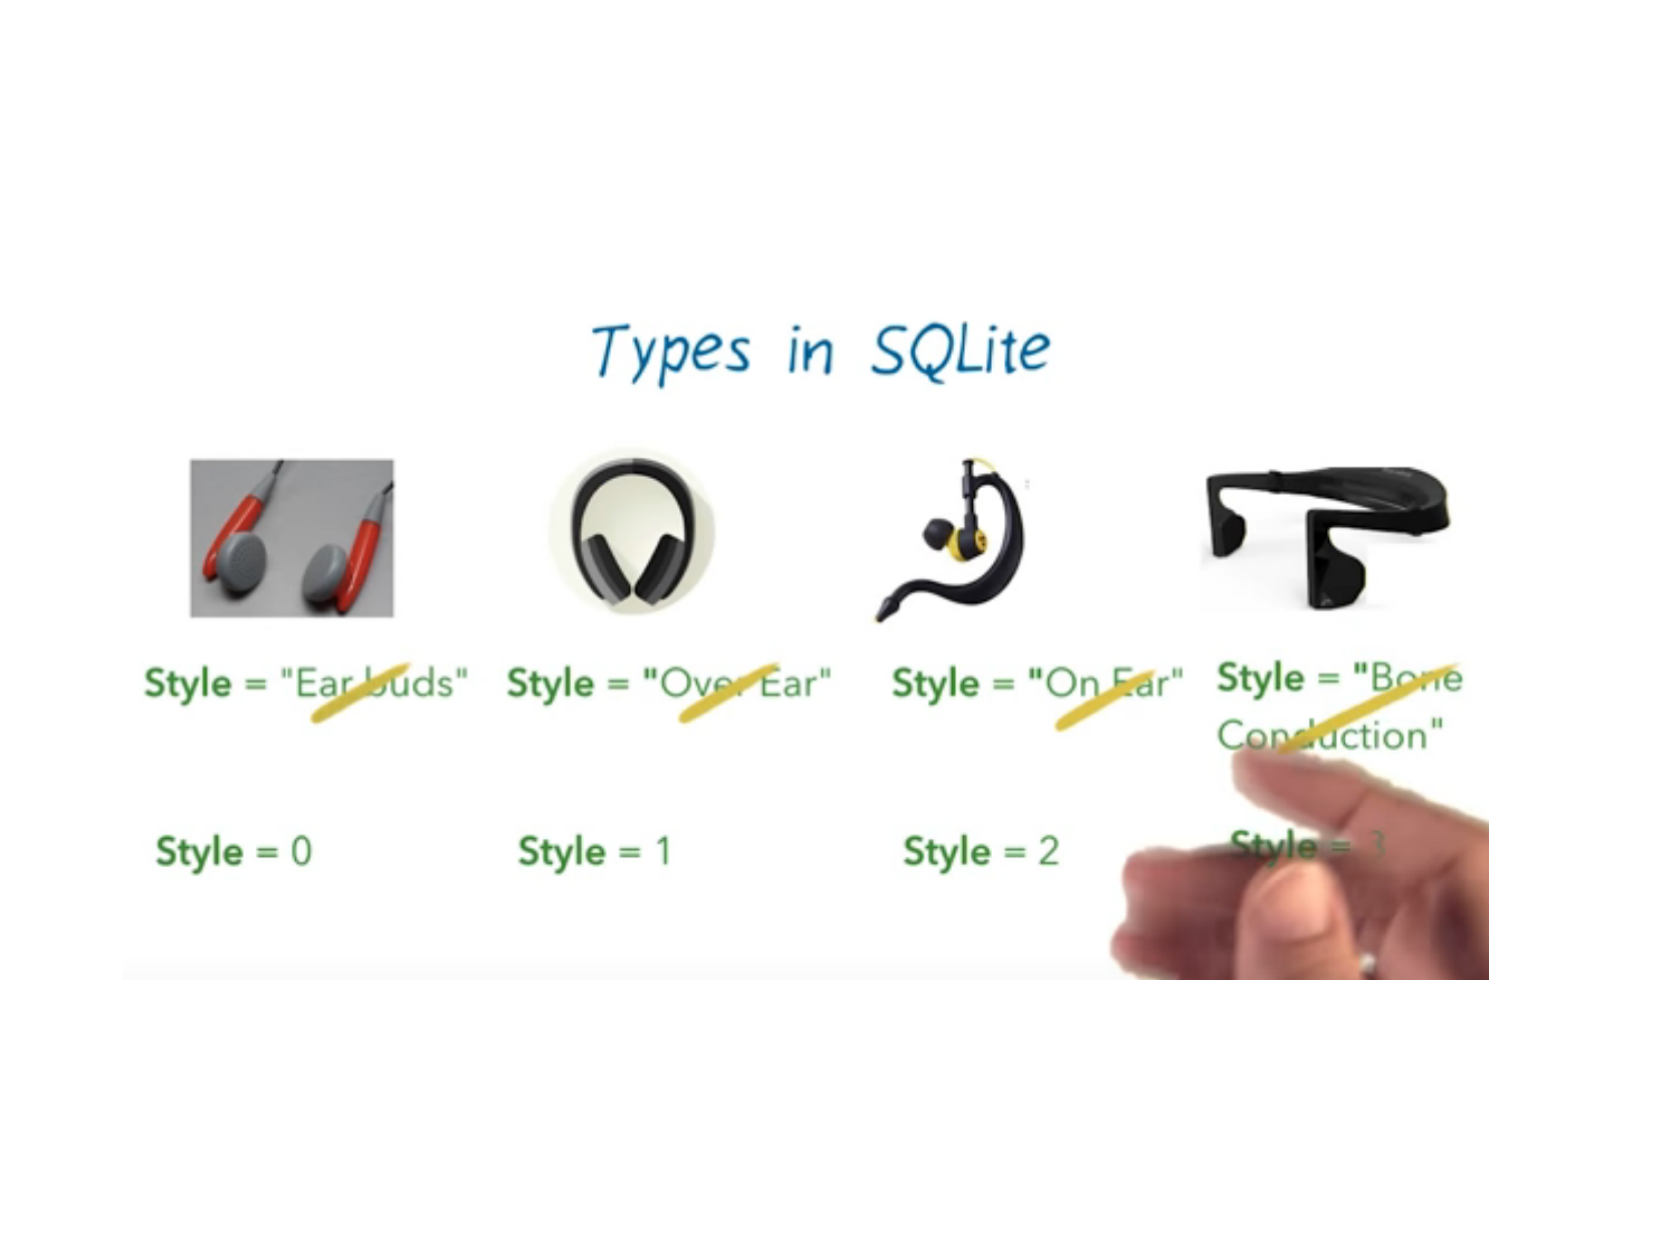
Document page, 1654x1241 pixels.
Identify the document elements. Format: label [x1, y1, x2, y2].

picture [123, 318, 1489, 980]
